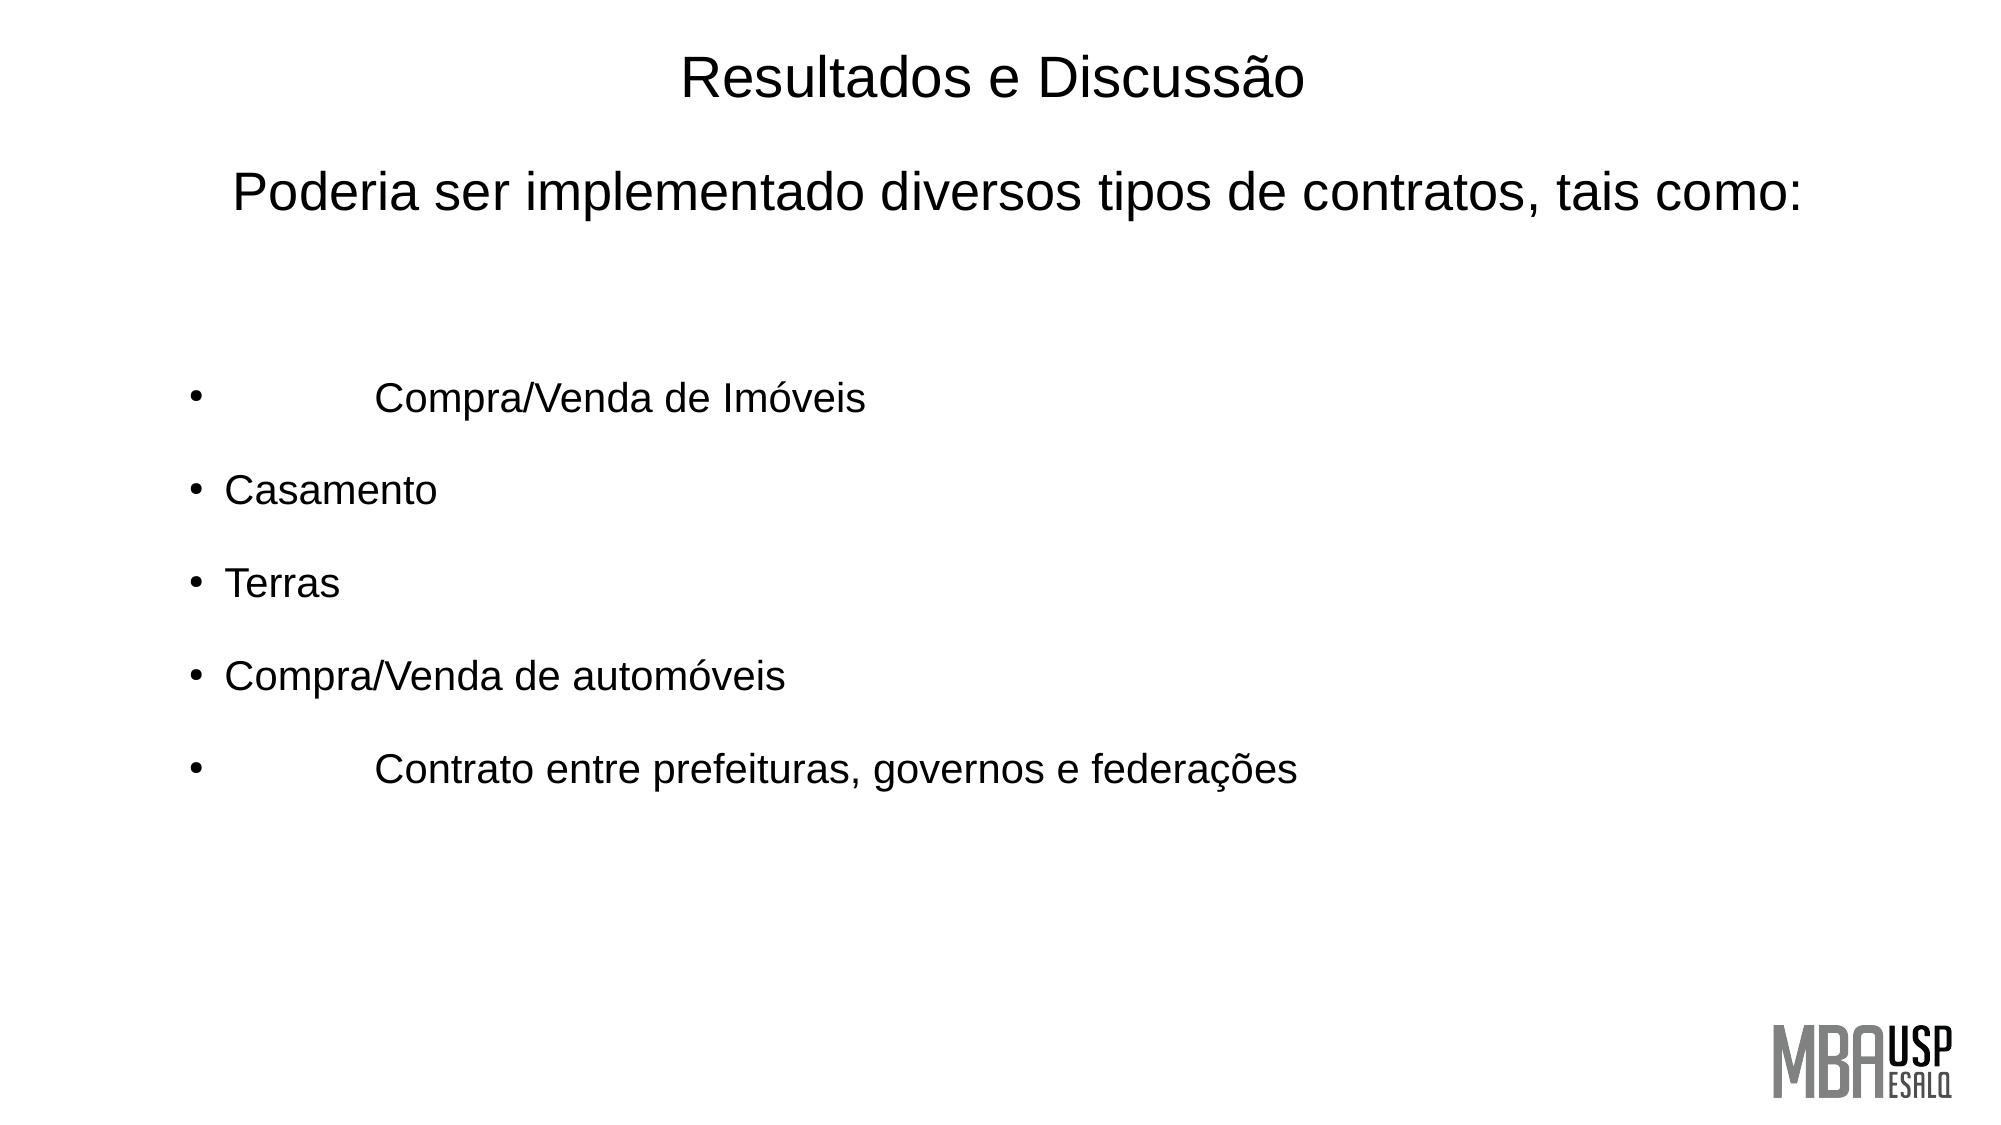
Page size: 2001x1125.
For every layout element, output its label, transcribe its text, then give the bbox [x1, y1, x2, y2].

text_box Resultados e Discussão [37, 37, 1951, 118]
text_box Poderia ser implementado diversos tipos de contratos, tais como: Compra/Venda de Imóveis Casamento Terras Compra/Venda de automóveis Contrato entre prefeituras, governos e federações [82, 150, 1951, 976]
picture [1765, 1021, 1960, 1102]
